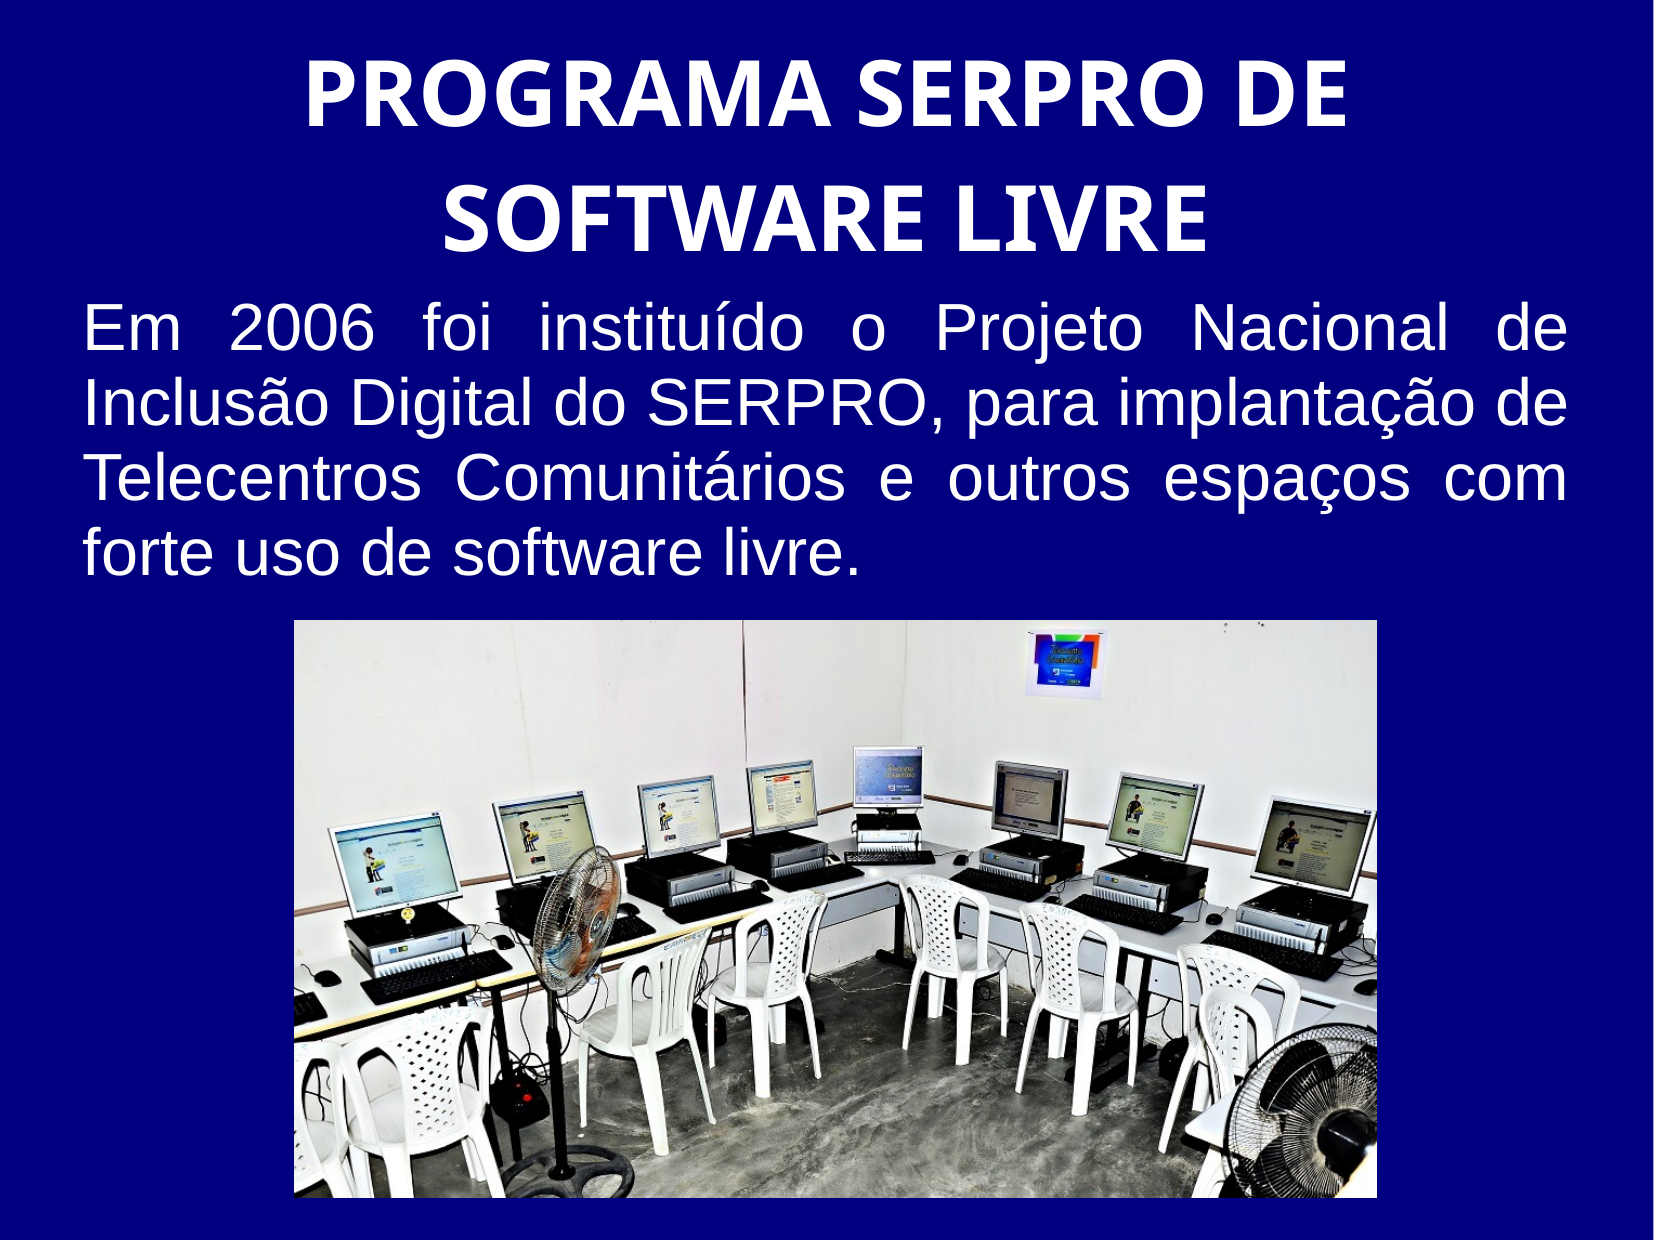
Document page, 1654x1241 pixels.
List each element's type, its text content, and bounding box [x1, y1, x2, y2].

title PROGRAMA SERPRO DE SOFTWARE LIVRE [82, 45, 1571, 261]
list Em 2006 foi instituído o Projeto Nacional de Inclusão Digital do SERPRO, para implantação de Telecentros Comunitários e outros espaços com forte uso de software livre. [82, 290, 1571, 1010]
picture [294, 620, 1377, 1198]
